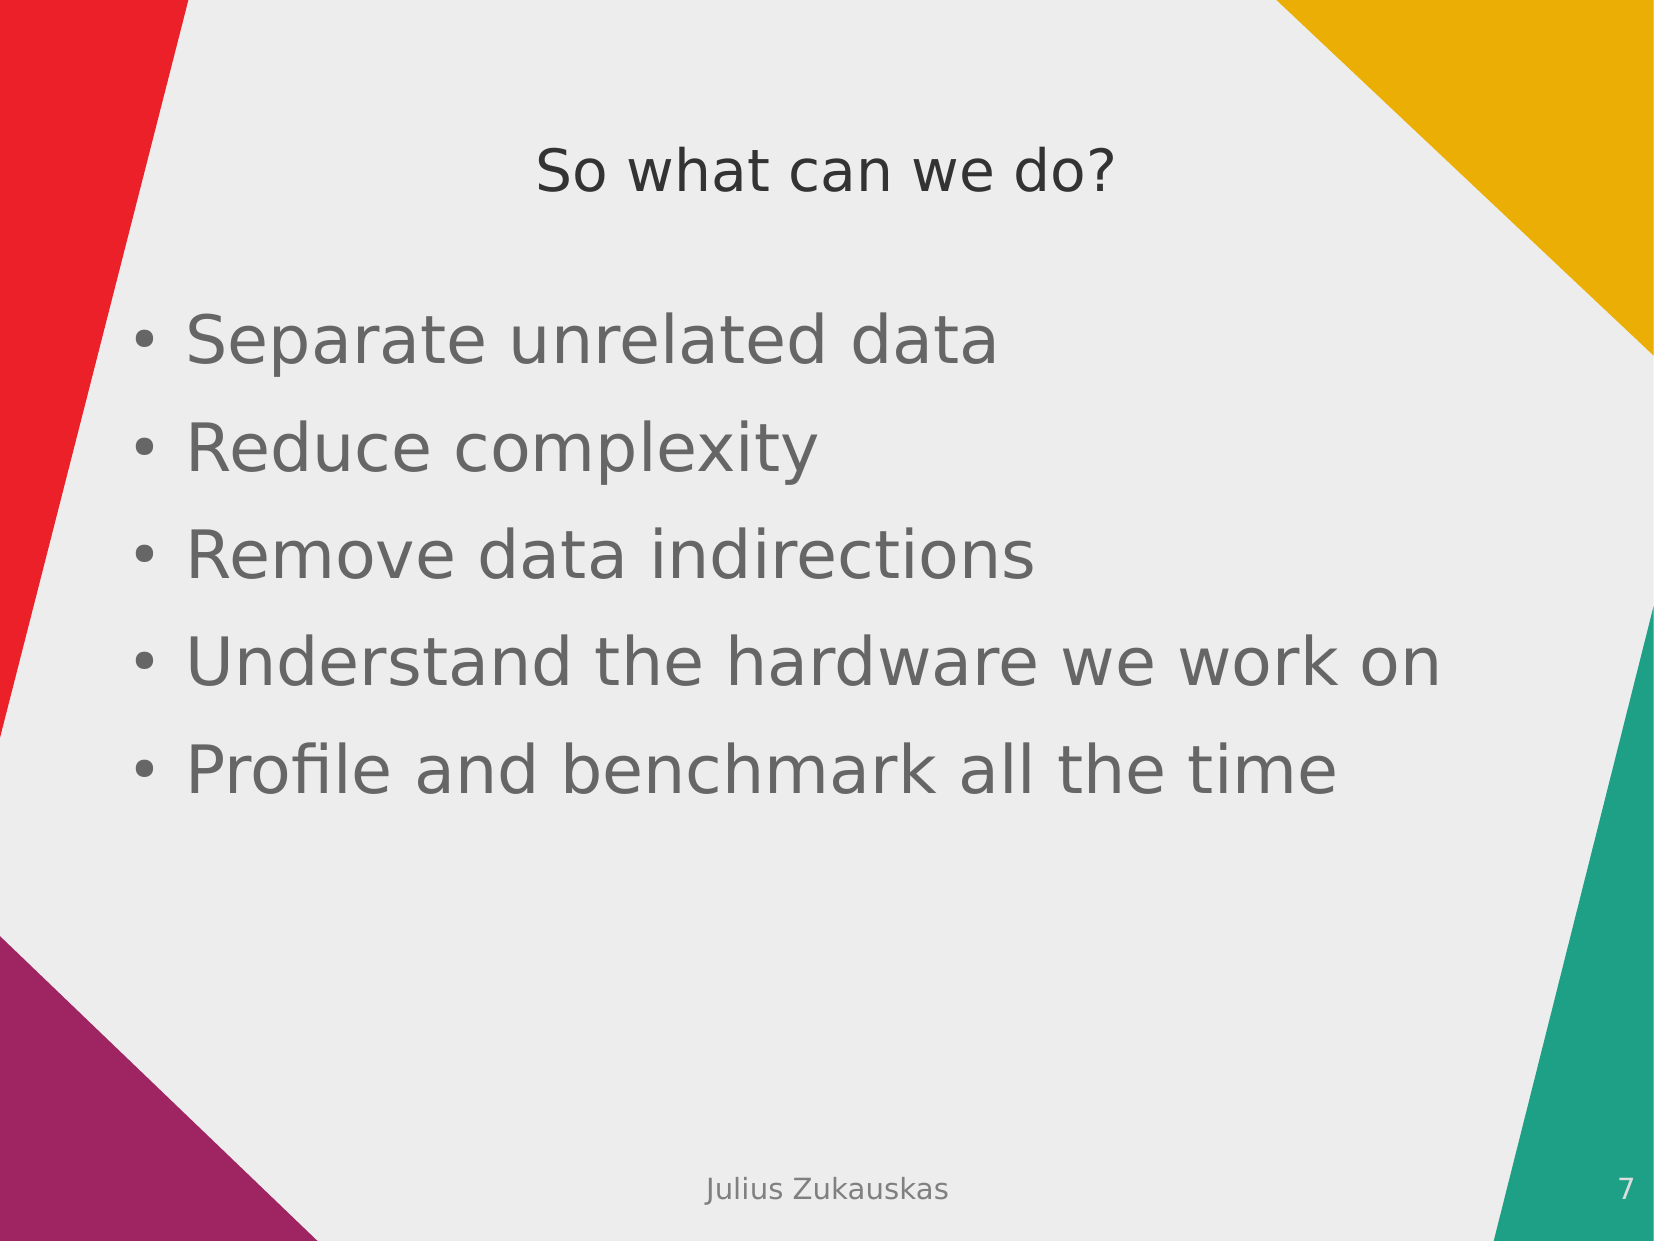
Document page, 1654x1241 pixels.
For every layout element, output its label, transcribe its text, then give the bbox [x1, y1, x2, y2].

list Separate unrelated data Reduce complexity Remove data indirections Understand the hardware we work on Profile and benchmark all the time [114, 302, 1539, 1033]
title So what can we do? [114, 73, 1539, 271]
